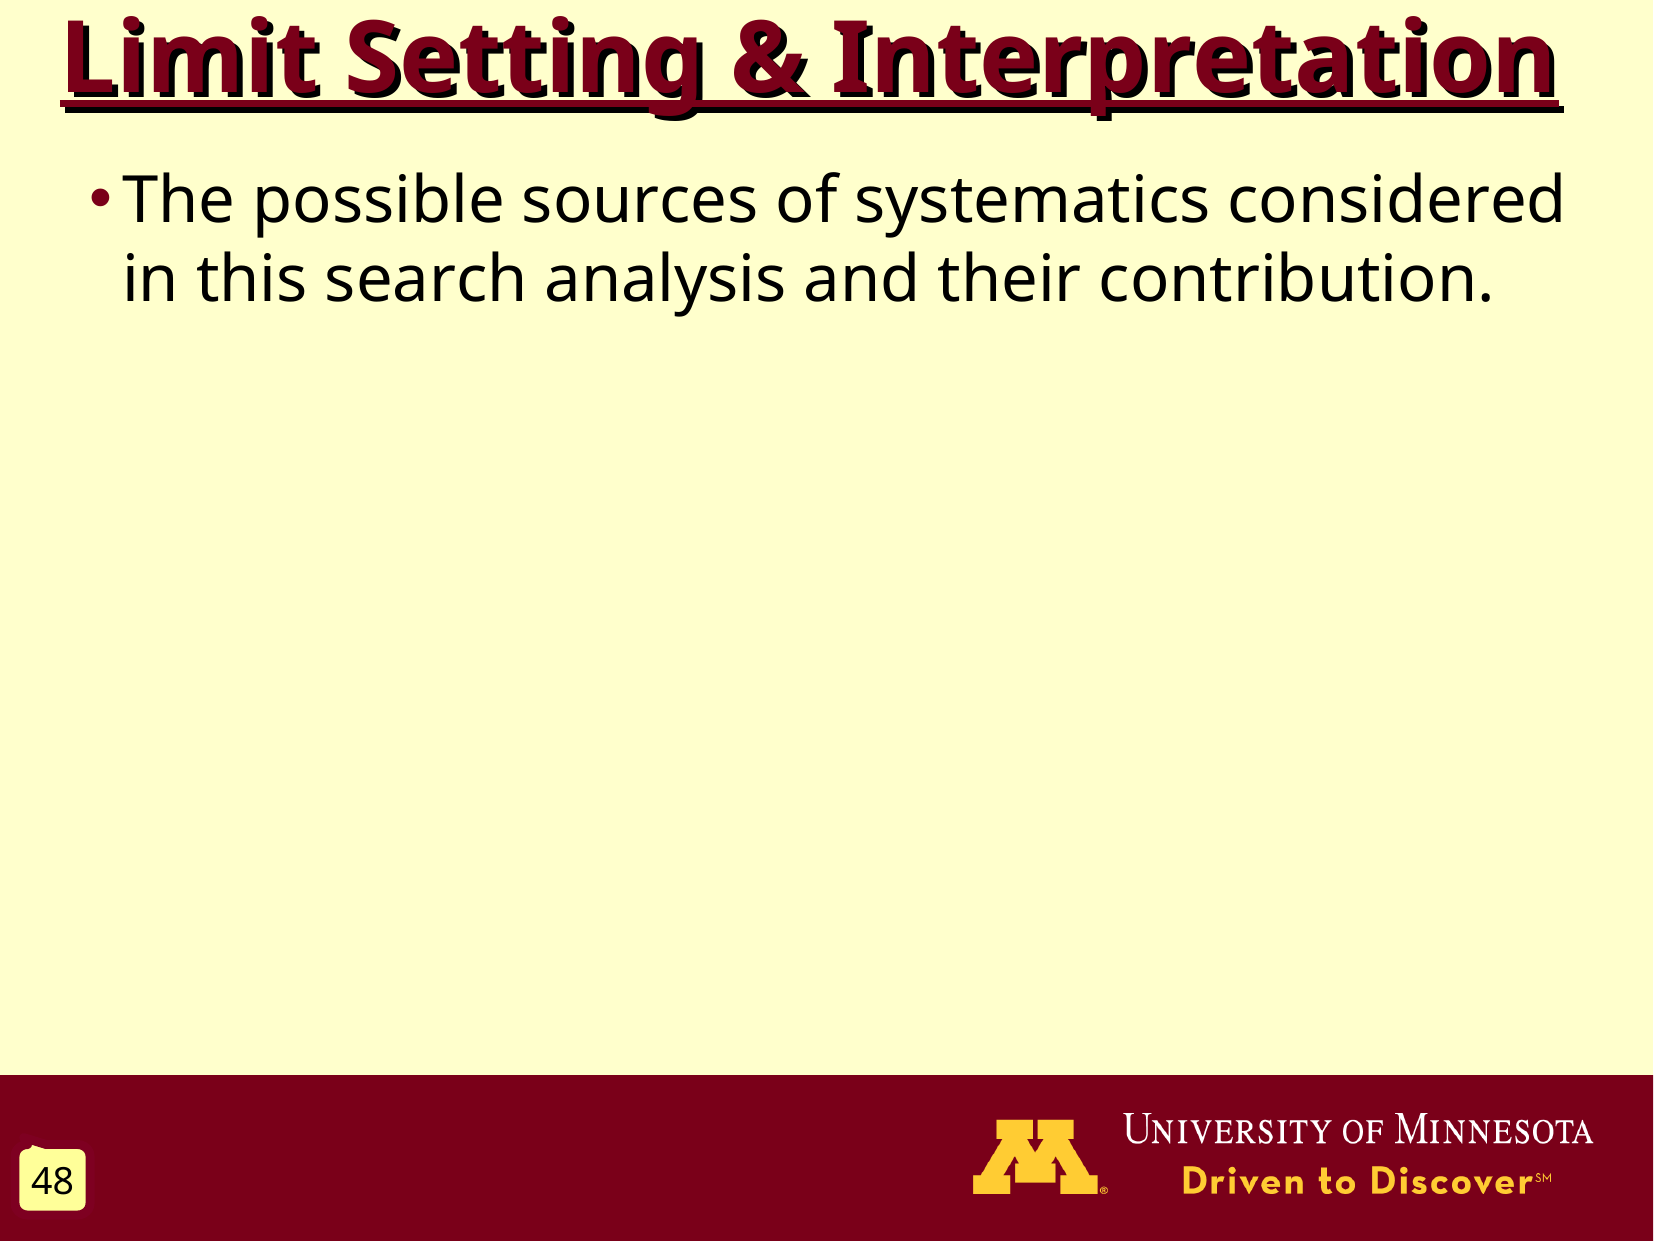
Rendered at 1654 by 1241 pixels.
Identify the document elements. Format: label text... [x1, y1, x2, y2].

picture [0, 1075, 1654, 1241]
list The possible sources of systematics considered in this search analysis and their contribution. [75, 150, 1591, 331]
title Limit Setting & Interpretation [45, 0, 1653, 121]
text_box 48 [15, 1137, 91, 1216]
